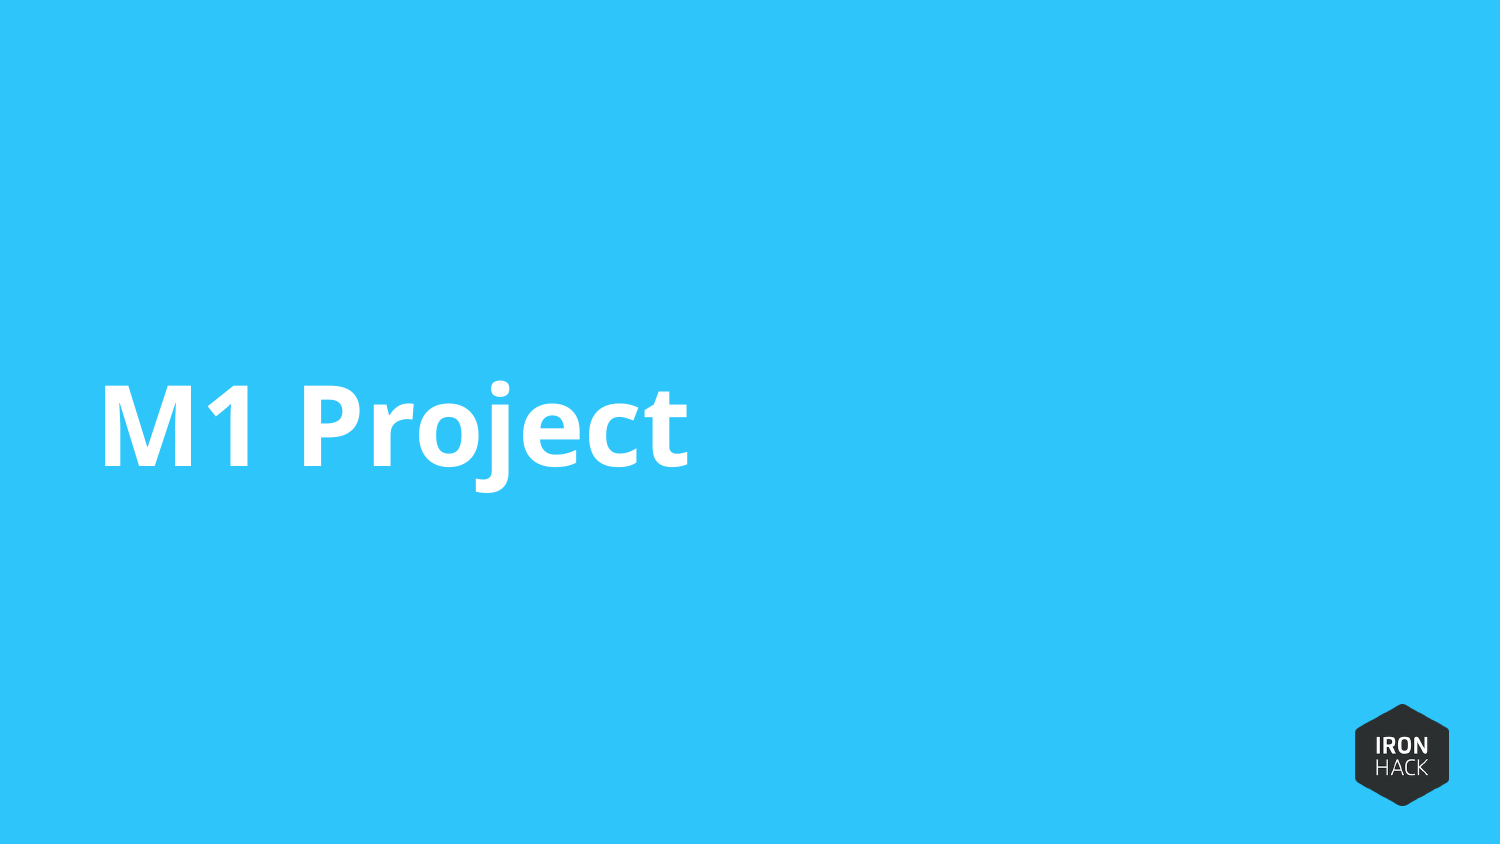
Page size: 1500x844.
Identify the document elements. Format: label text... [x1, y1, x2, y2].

title M1 Project [80, 86, 1012, 757]
picture [1355, 704, 1449, 806]
